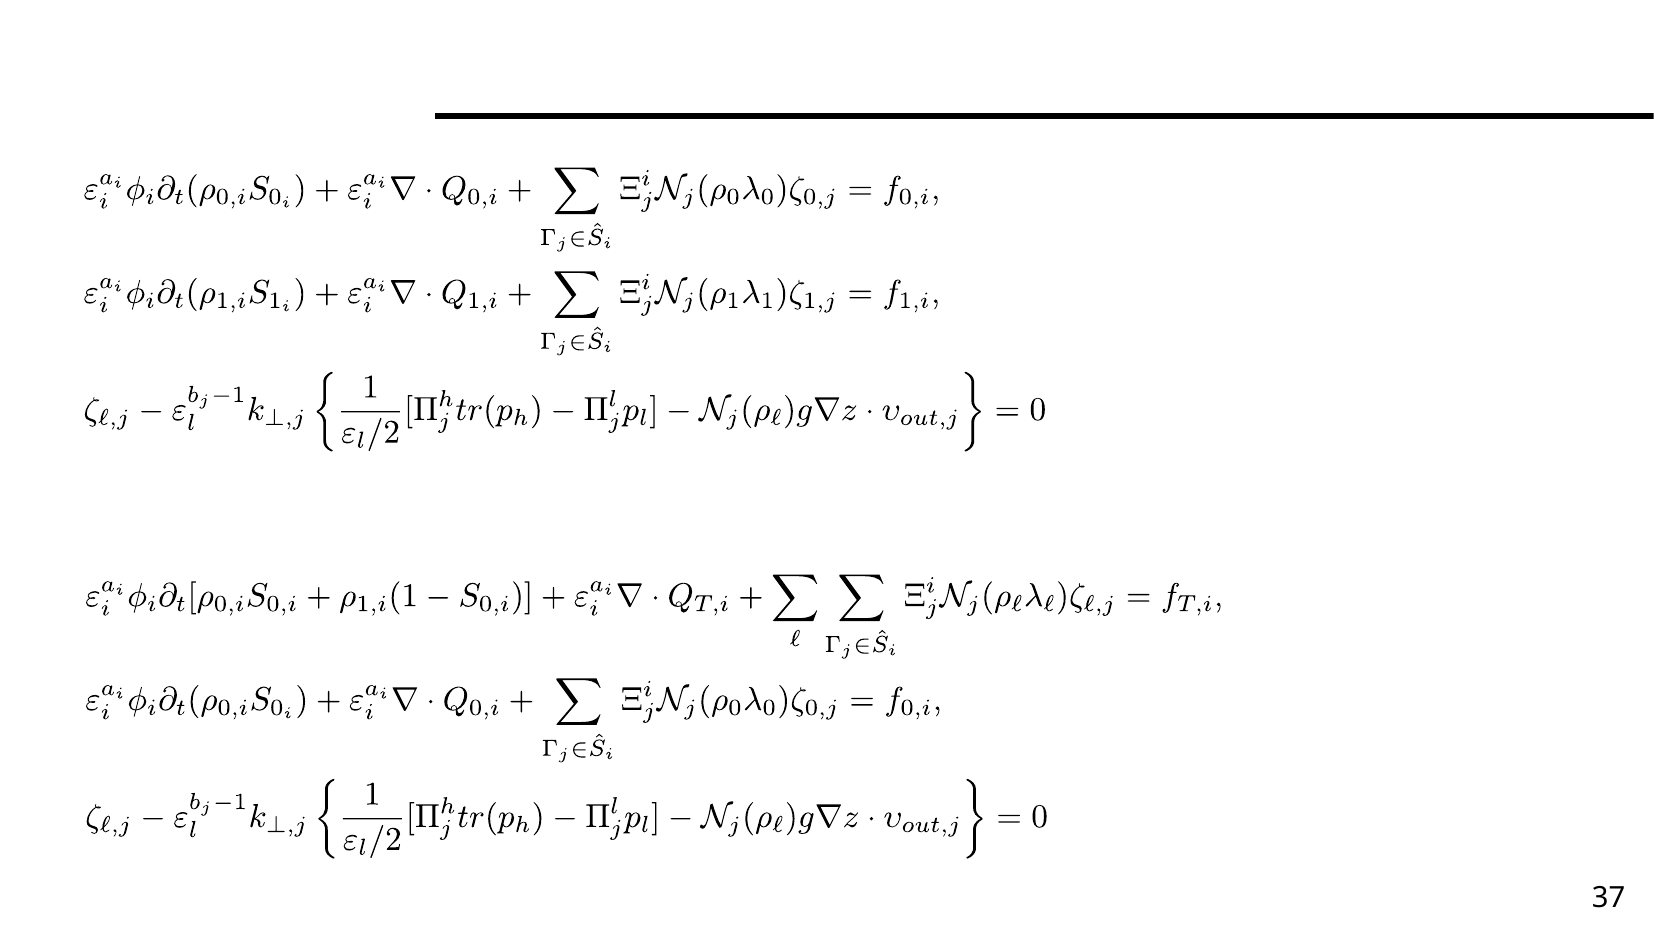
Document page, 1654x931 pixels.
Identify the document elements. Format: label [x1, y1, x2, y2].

picture [83, 166, 1047, 453]
picture [84, 573, 1222, 860]
